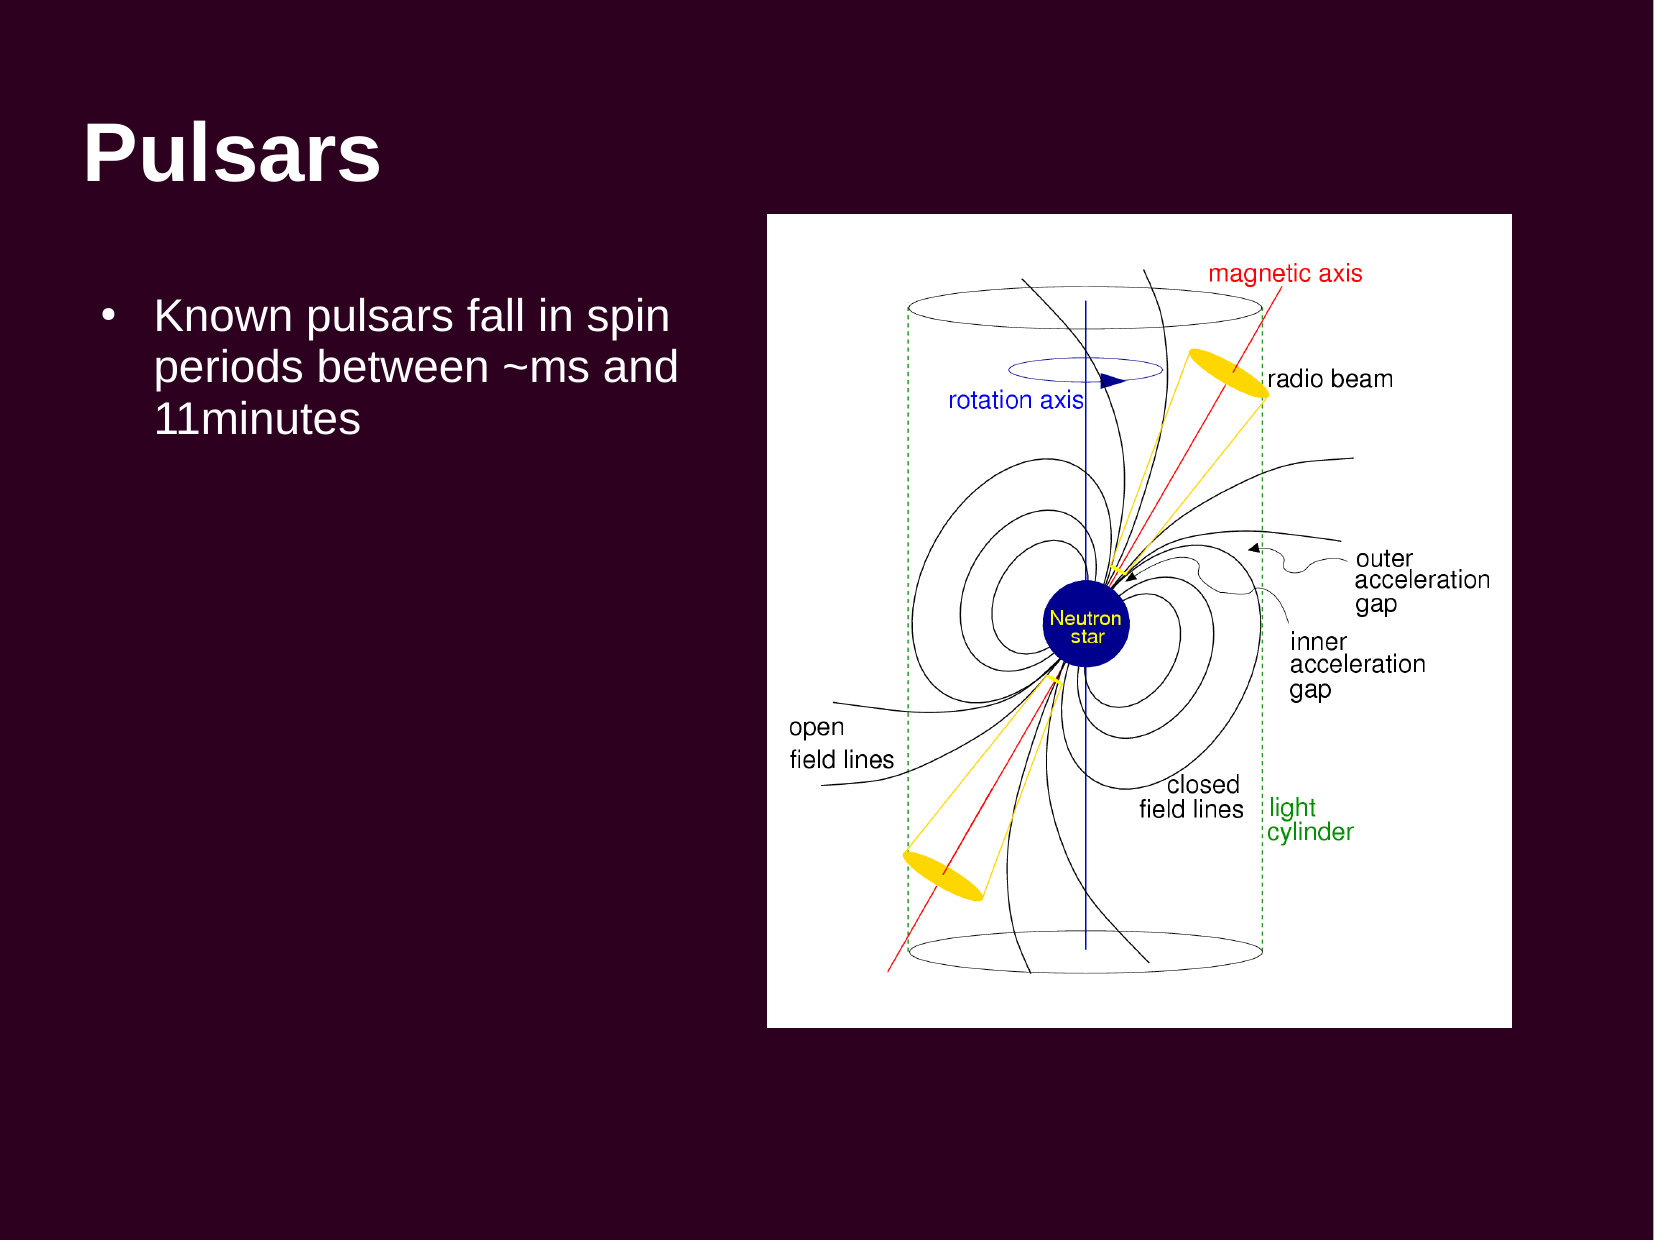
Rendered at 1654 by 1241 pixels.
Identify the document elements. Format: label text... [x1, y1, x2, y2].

title Pulsars [82, 49, 1571, 257]
picture [767, 214, 1512, 1028]
list Known pulsars fall in spin periods between ~ms and 11minutes [82, 290, 733, 1010]
